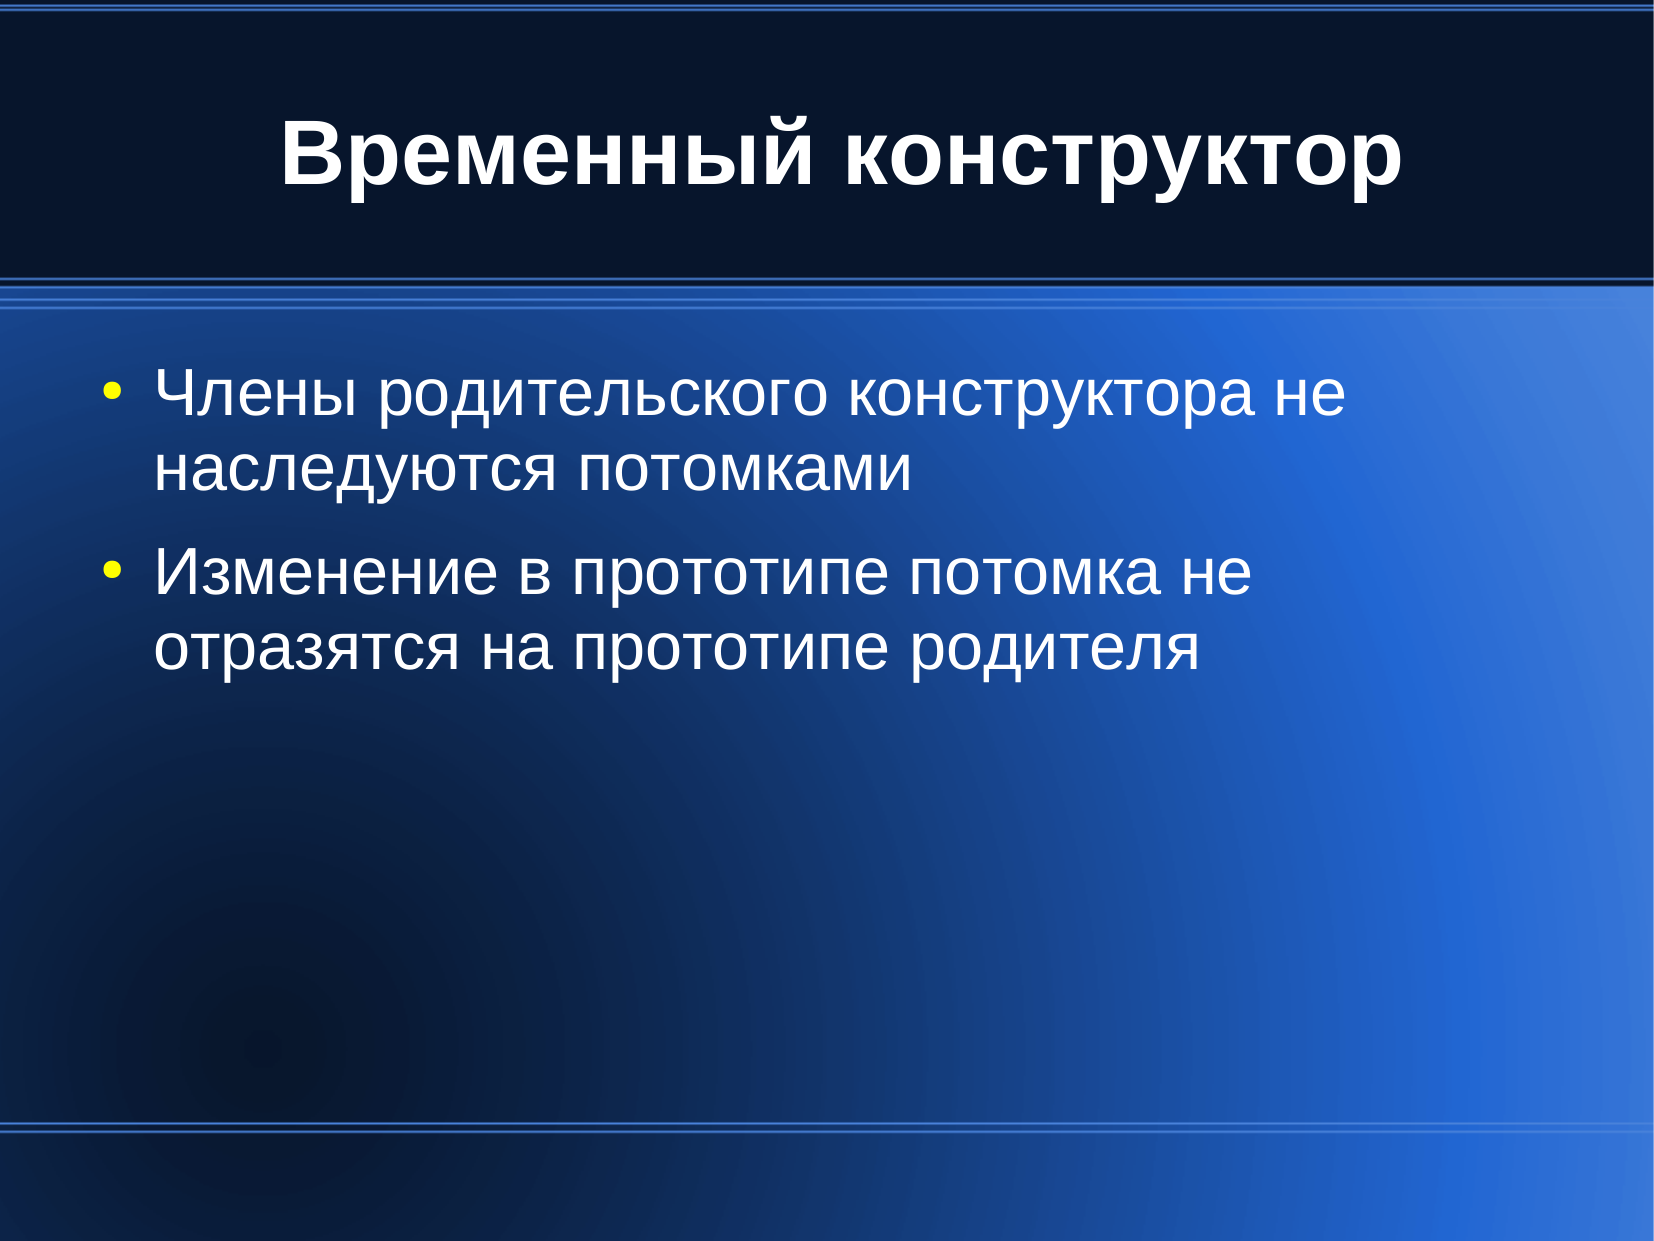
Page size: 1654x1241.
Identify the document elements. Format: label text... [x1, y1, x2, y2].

picture [0, 0, 1654, 1241]
list Члены родительского конструктора не наследуются потомками Изменение в прототипе потомка не отразятся на прототипе родителя [82, 355, 1571, 1058]
title Временный конструктор [82, 49, 1571, 257]
